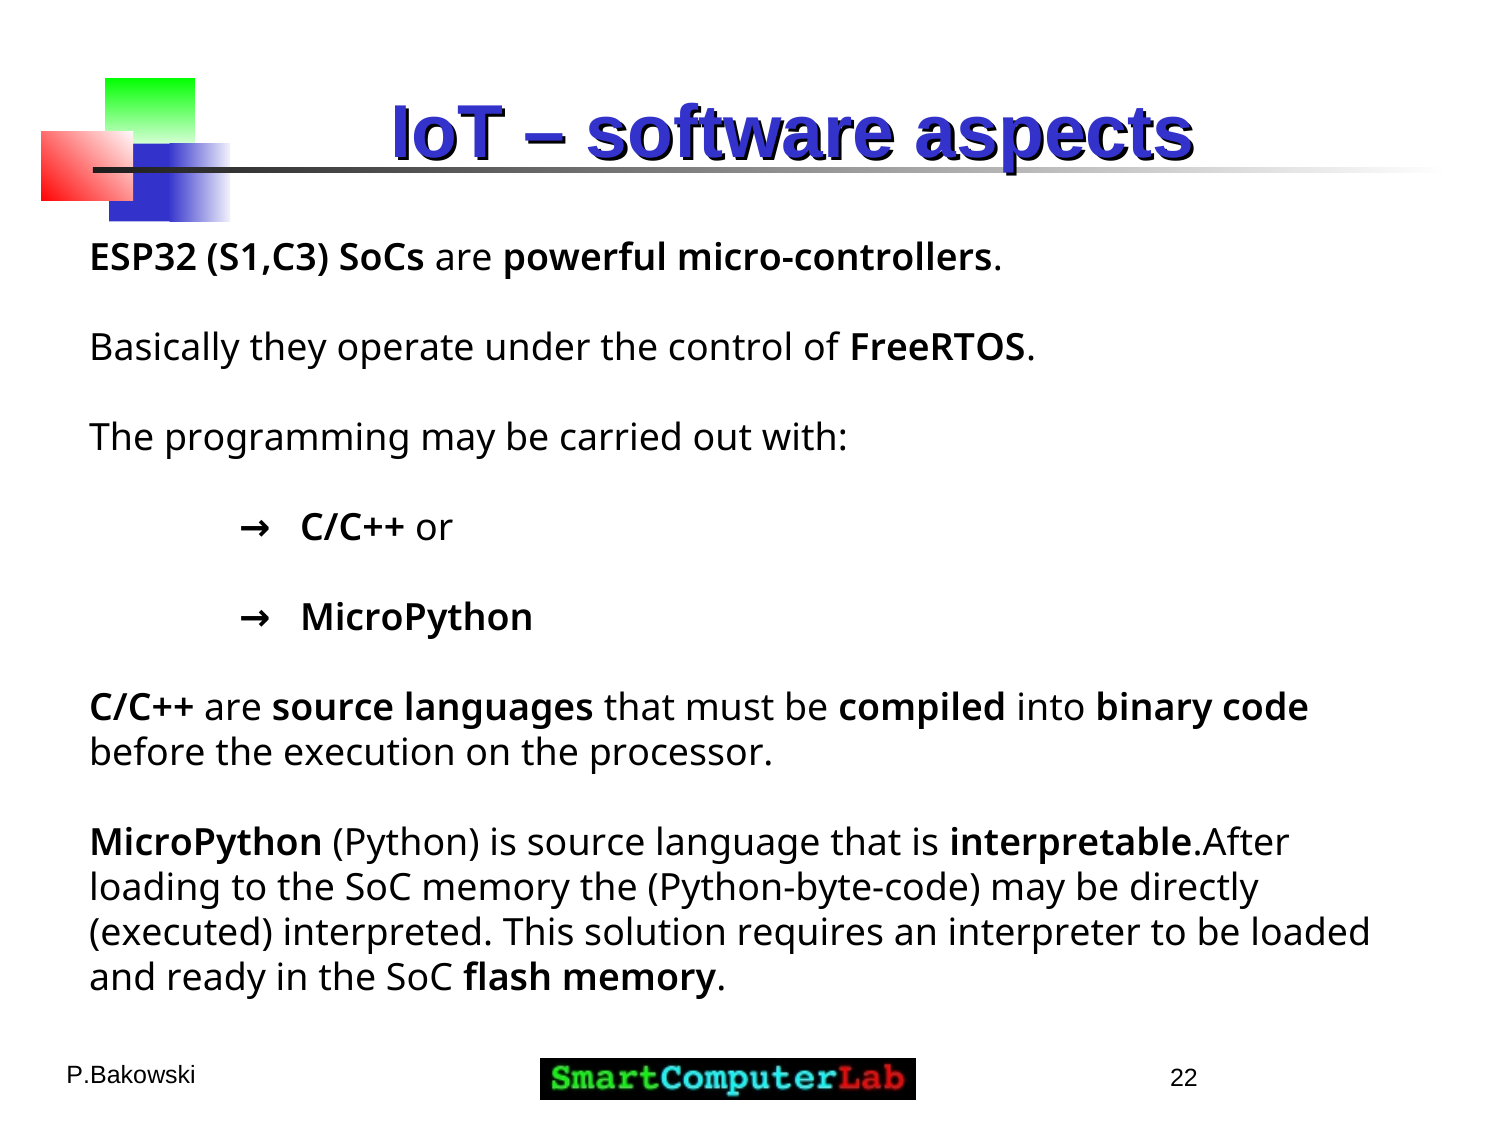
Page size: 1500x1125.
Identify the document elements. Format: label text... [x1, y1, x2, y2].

title IoT – software aspects [159, 74, 1426, 180]
text_box ESP32 (S1,C3) SoCs are powerful micro-controllers. Basically they operate under the control of FreeRTOS. The programming may be carried out with: → C/C++ or → MicroPython C/C++ are source languages that must be compiled into binary code before the execution on the processor. MicroPython (Python) is source language that is interpretable.After loading to the SoC memory the (Python-byte-code) may be directly (executed) interpreted. This solution requires an interpreter to be loaded and ready in the SoC flash memory. [74, 225, 1425, 1006]
picture [540, 1058, 916, 1100]
